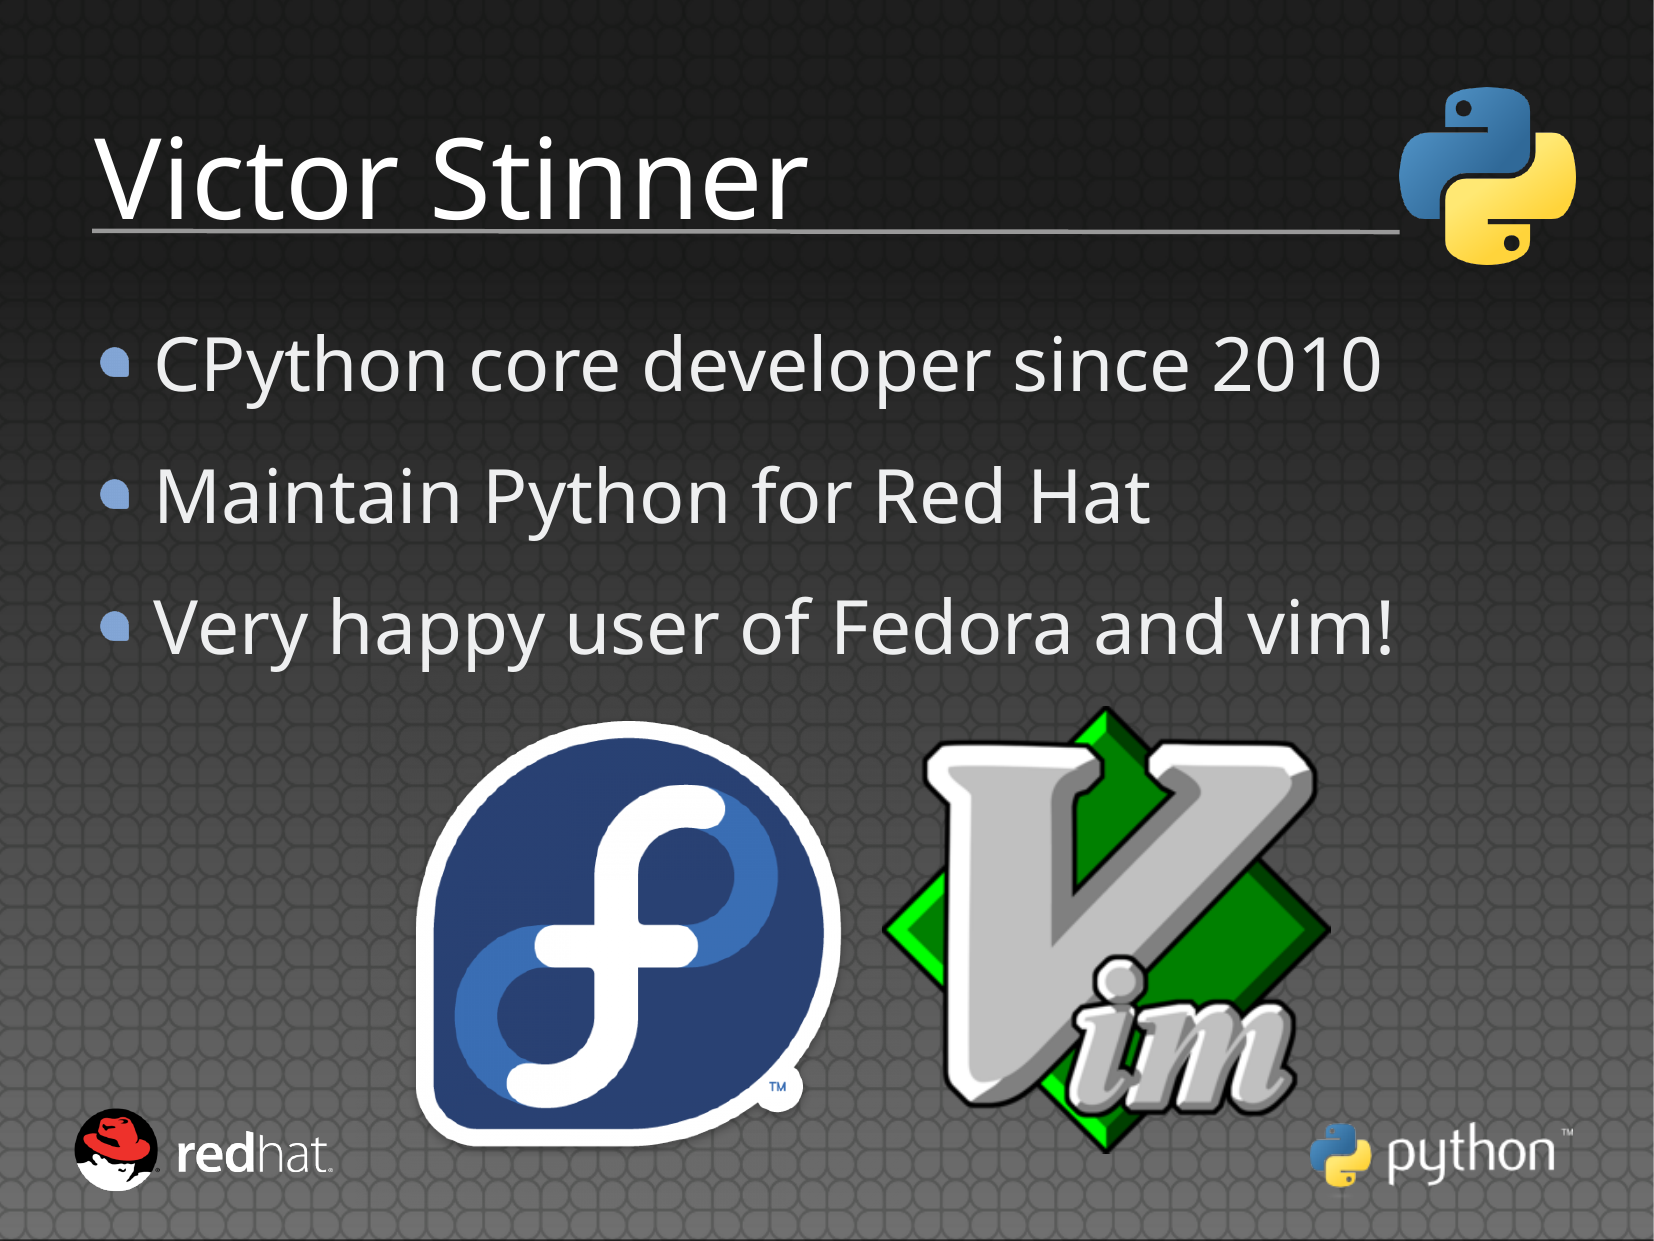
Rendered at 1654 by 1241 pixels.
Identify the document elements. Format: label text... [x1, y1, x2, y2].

title Victor Stinner [94, 100, 1426, 251]
list CPython core developer since 2010 Maintain Python for Red Hat Very happy user of Fedora and vim! [82, 311, 1571, 1051]
picture [0, 0, 1654, 1241]
